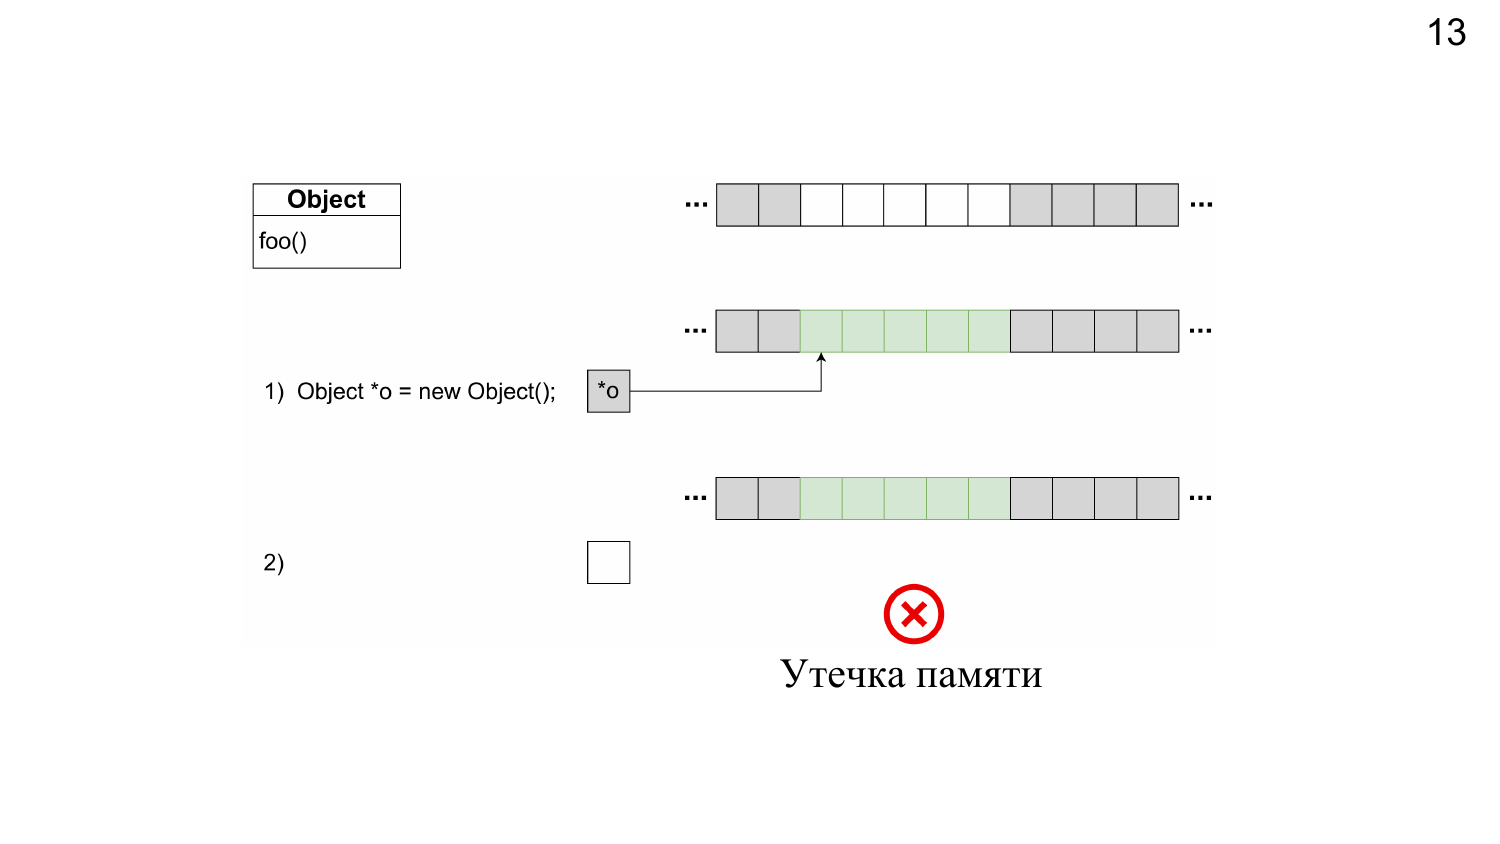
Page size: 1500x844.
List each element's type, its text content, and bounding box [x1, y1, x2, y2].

text_box Утечка памяти [779, 637, 1063, 703]
picture [242, 178, 1217, 646]
